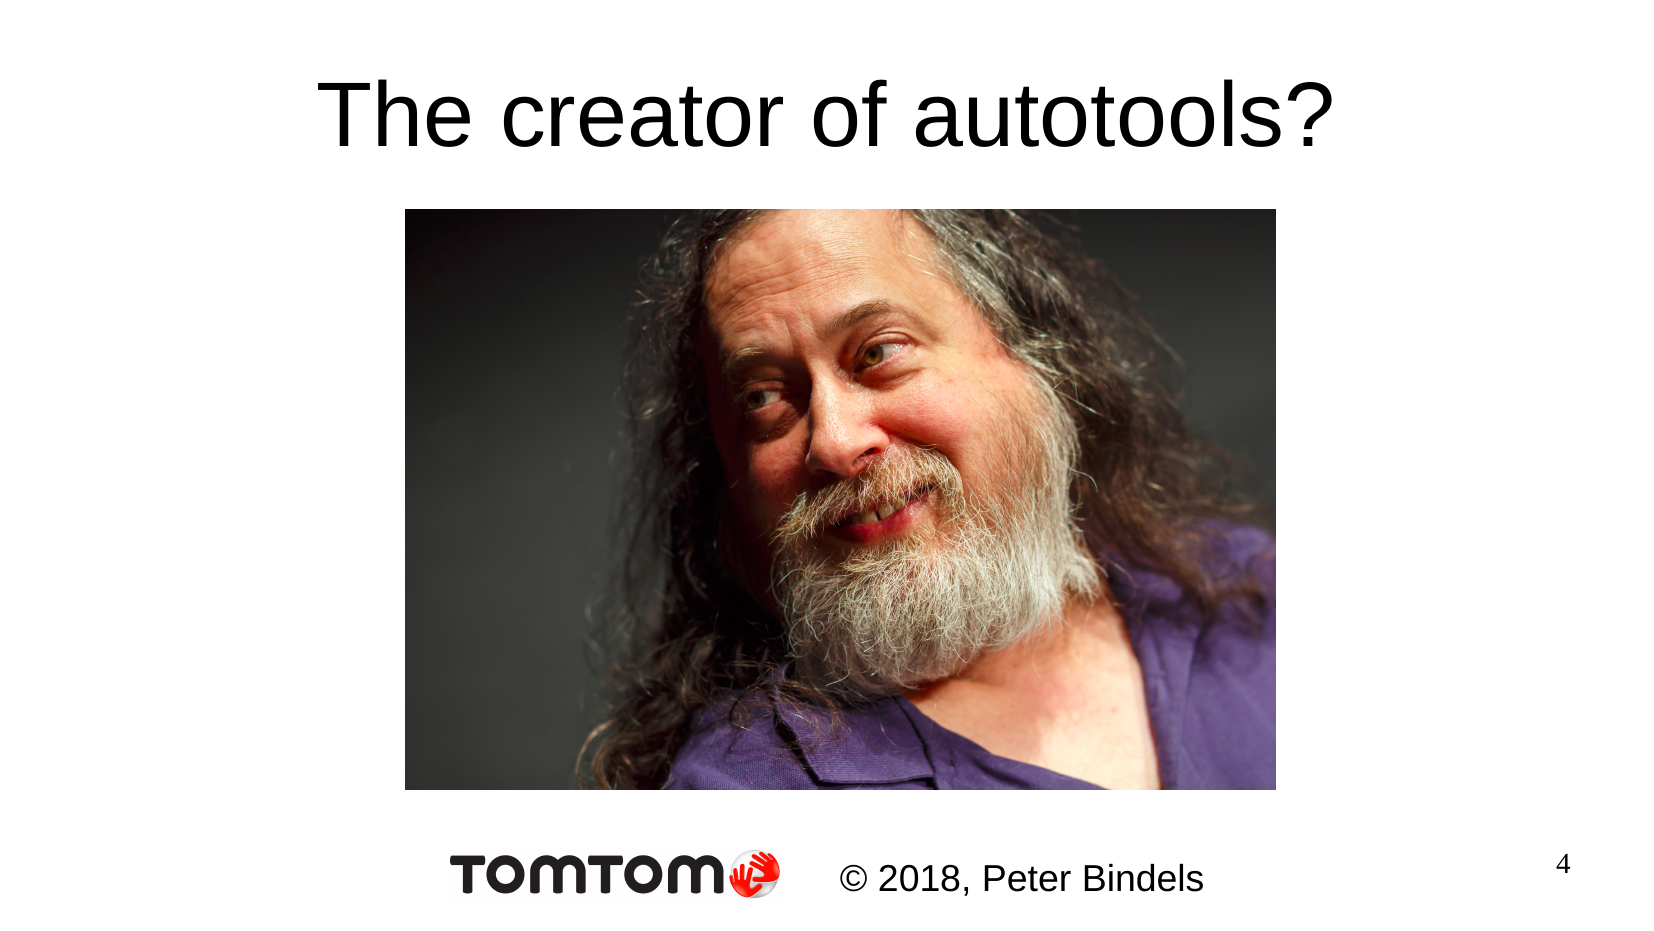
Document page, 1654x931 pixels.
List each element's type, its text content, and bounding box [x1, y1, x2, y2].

title The creator of autotools? [82, 37, 1571, 193]
picture [405, 209, 1276, 791]
picture [450, 847, 784, 905]
